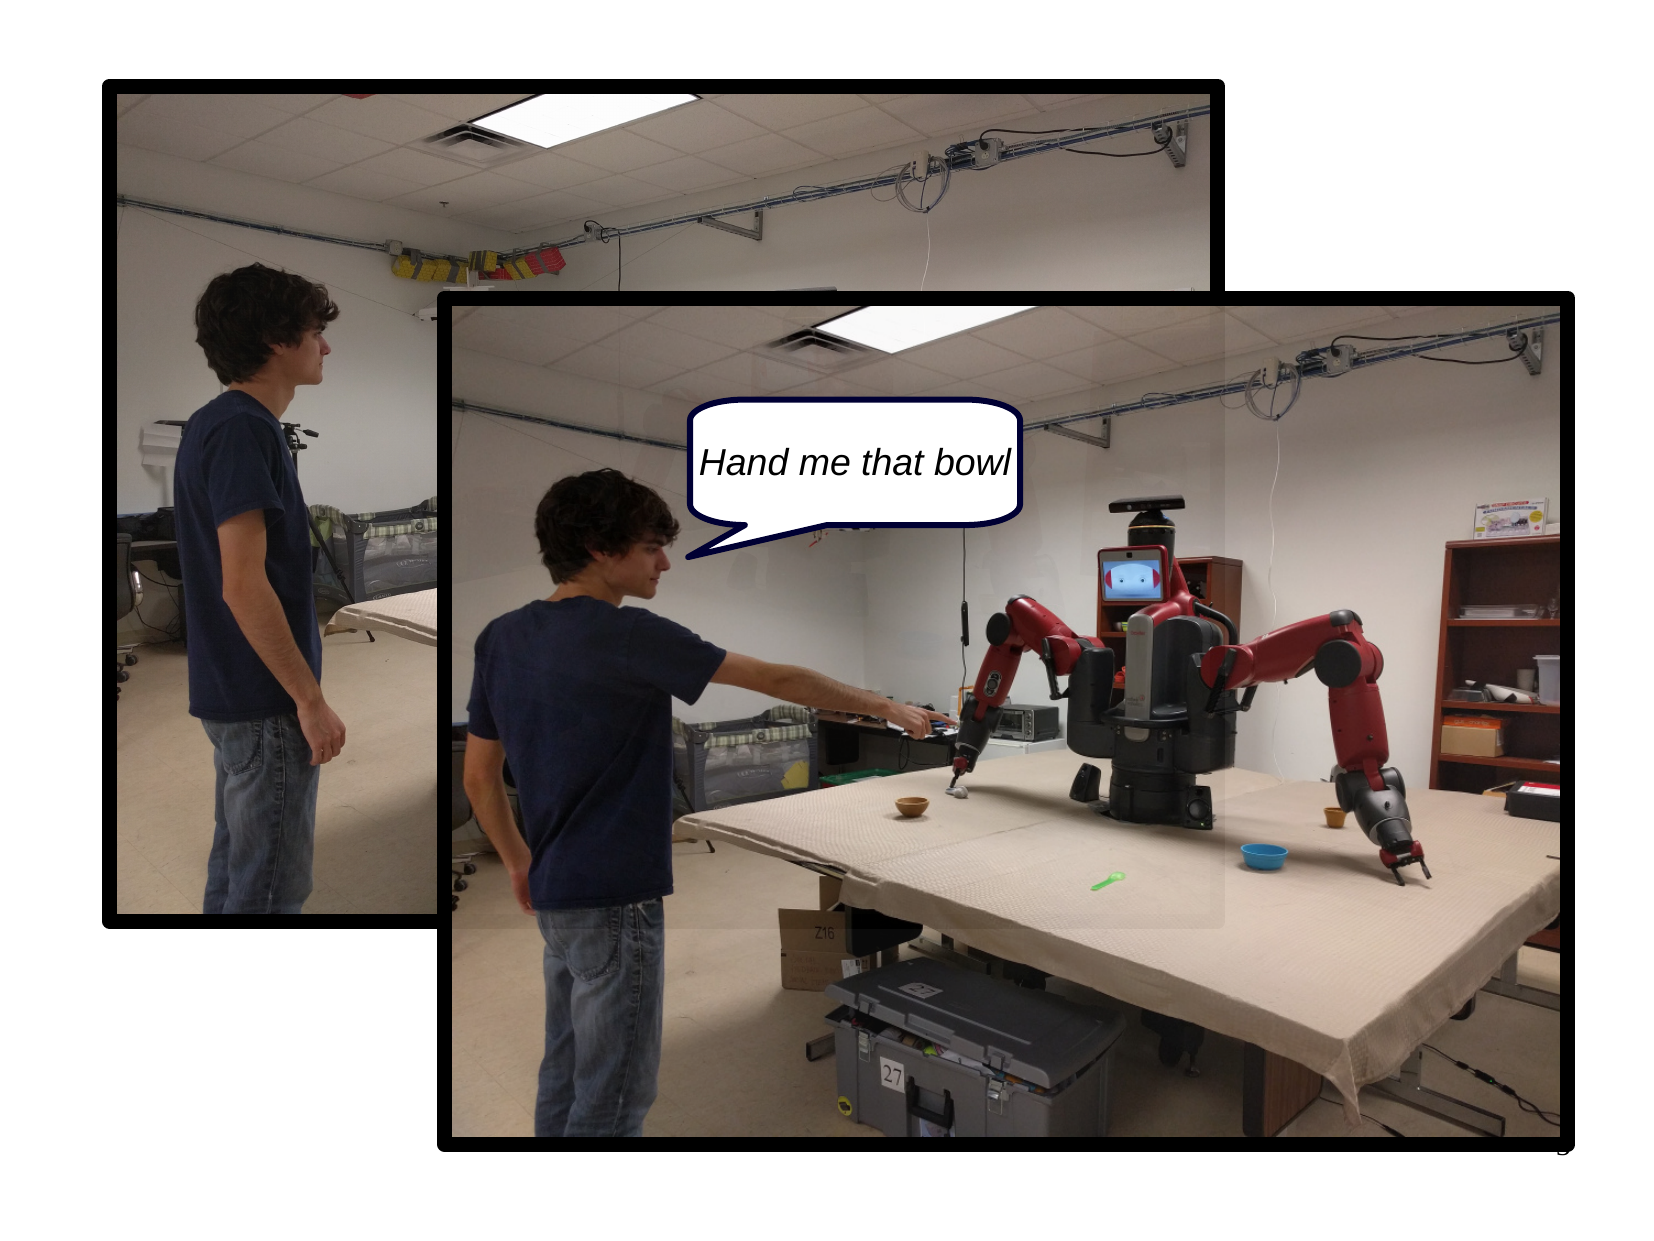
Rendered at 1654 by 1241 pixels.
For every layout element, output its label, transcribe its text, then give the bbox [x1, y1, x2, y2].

picture [452, 305, 1561, 1137]
text_box Hand me that bowl [688, 399, 1021, 558]
picture [117, 93, 1211, 914]
